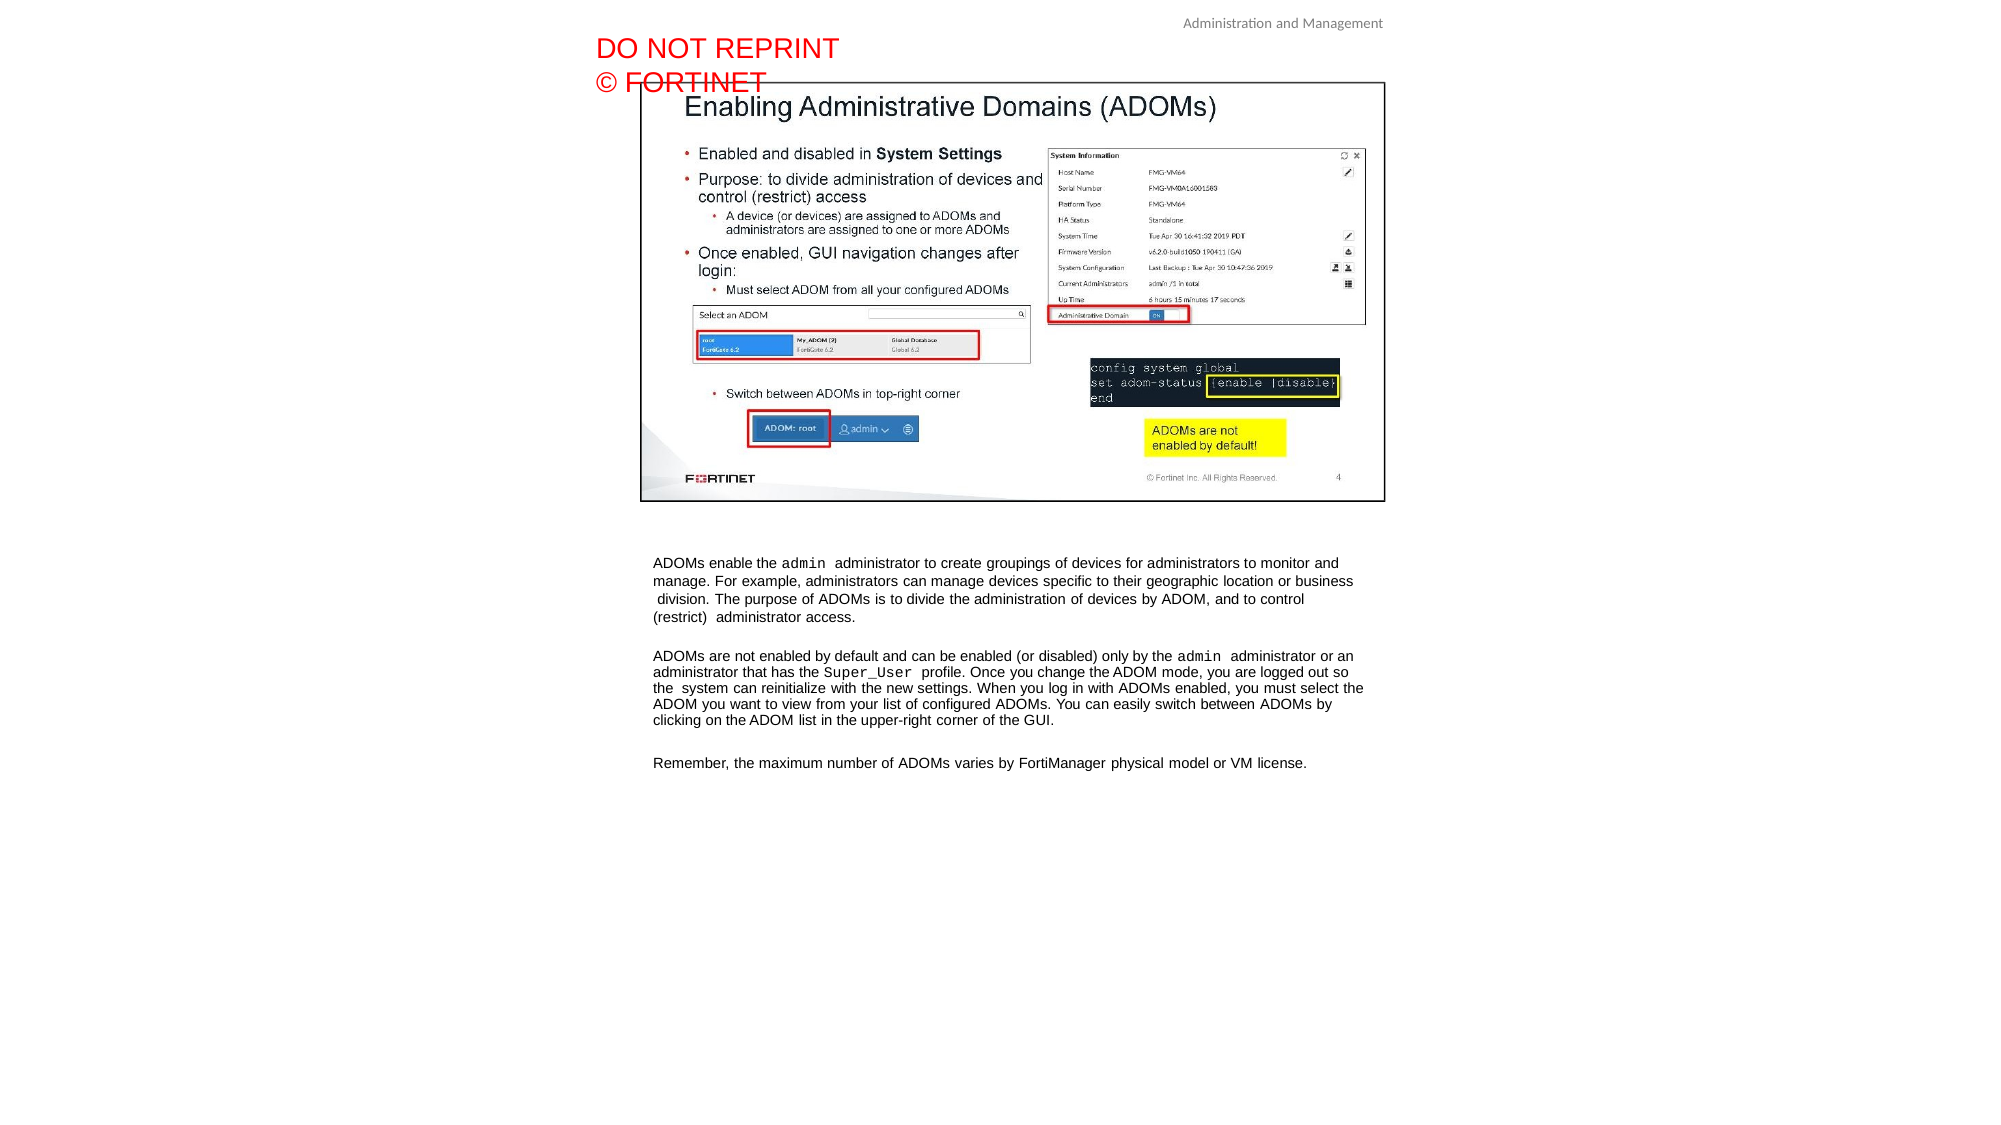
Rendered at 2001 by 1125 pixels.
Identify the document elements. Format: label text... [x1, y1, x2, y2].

text_box ADOMs enable the admin administrator to create groupings of devices for administrators to monitor and manage. For example, administrators can manage devices specific to their geographic location or business division. The purpose of ADOMs is to divide the administration of devices by ADOM, and to control (restrict) administrator access. ADOMs are not enabled by default and can be enabled (or disabled) only by the admin administrator or an administrator that has the Super_User profile. Once you change the ADOM mode, you are logged out so the system can reinitialize with the new settings. When you log in with ADOMs enabled, you must select the ADOM you want to view from your list of configured ADOMs. You can easily switch between ADOMs by clicking on the ADOM list in the upper-right corner of the GUI. Remember, the maximum number of ADOMs varies by FortiManager physical model or VM license. [651, 550, 1373, 774]
picture [642, 92, 1367, 500]
text_box [640, 81, 1386, 502]
text_box Administration and Management [1181, 11, 1386, 32]
text_box DO NOT REPRINT © FORTINET [594, 28, 841, 98]
